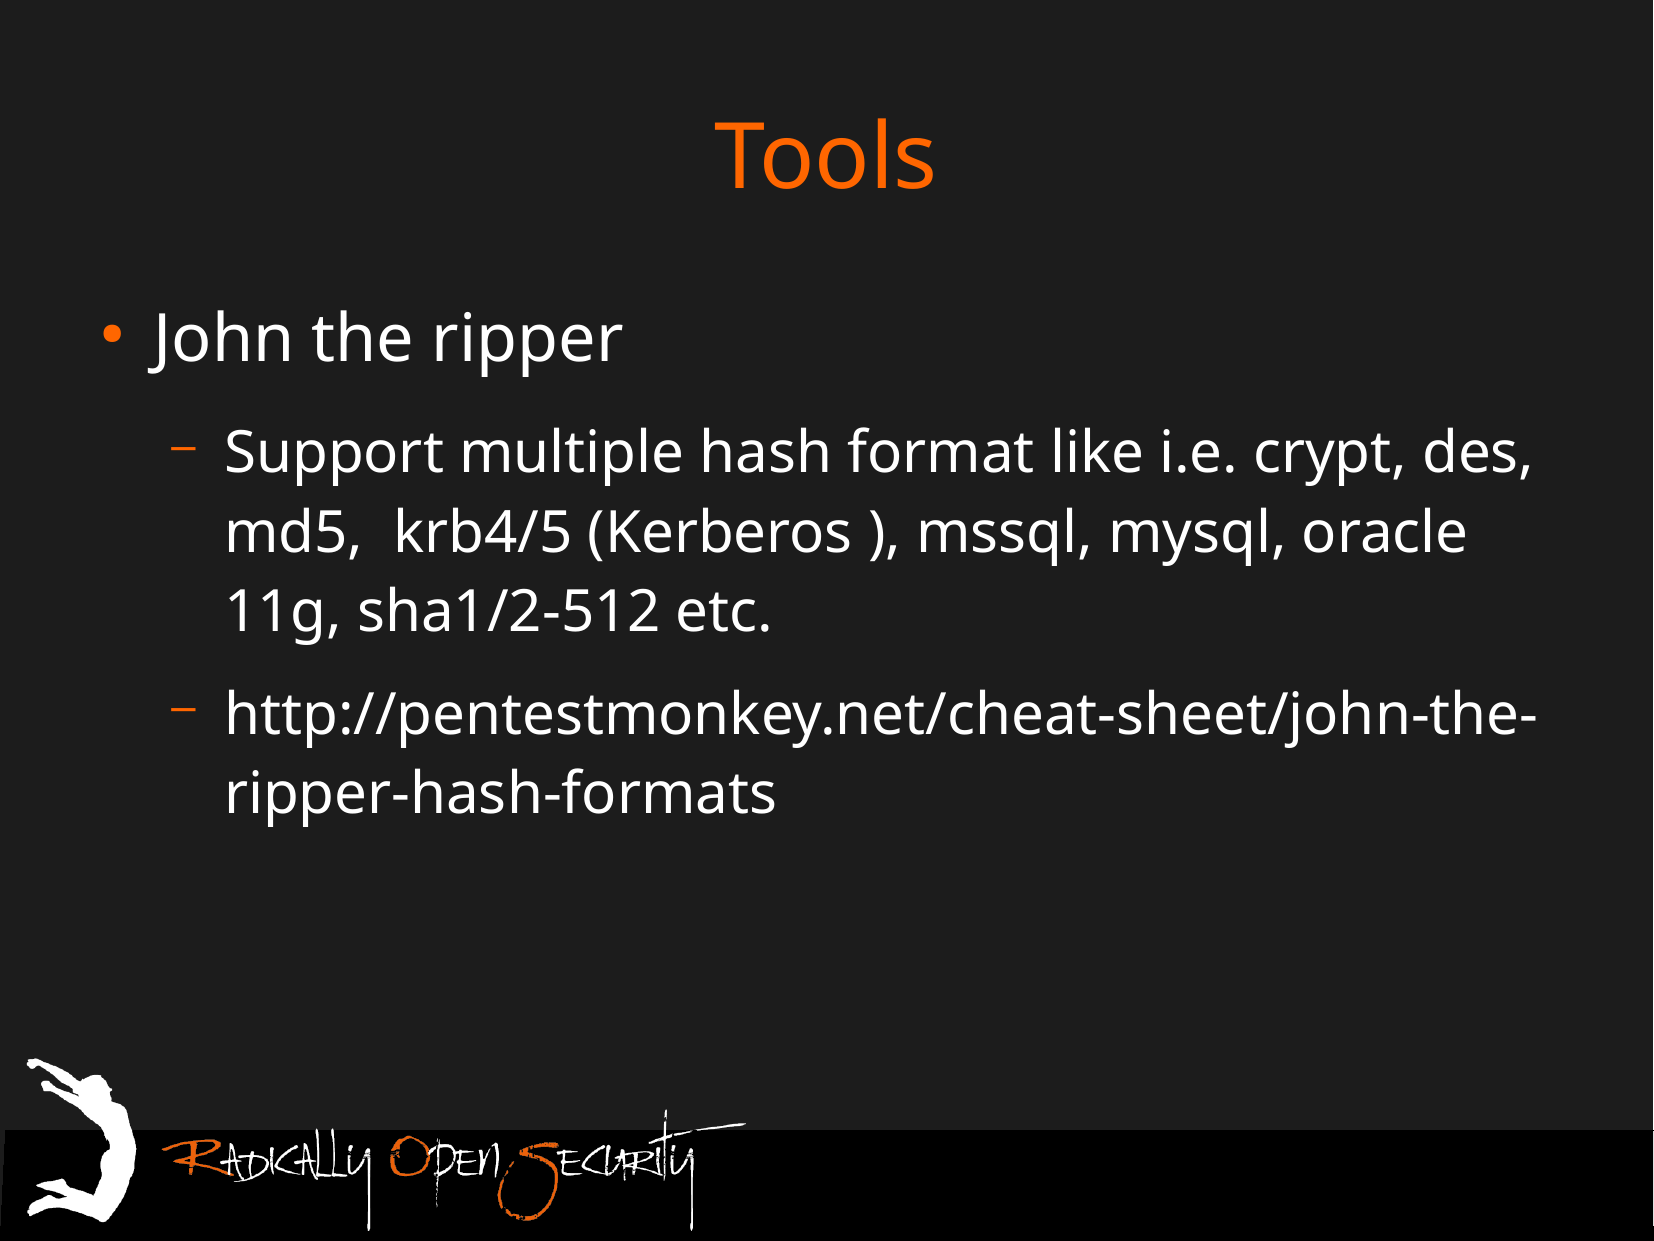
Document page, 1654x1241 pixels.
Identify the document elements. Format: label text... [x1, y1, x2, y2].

title Tools [82, 49, 1571, 257]
picture [0, 1022, 778, 1241]
list John the ripper Support multiple hash format like i.e. crypt, des, md5, krb4/5 (Kerberos ), mssql, mysql, oracle 11g, sha1/2-512 etc. http://pentestmonkey.net/cheat-sheet/john-the-ripper-hash-formats [82, 290, 1571, 1010]
